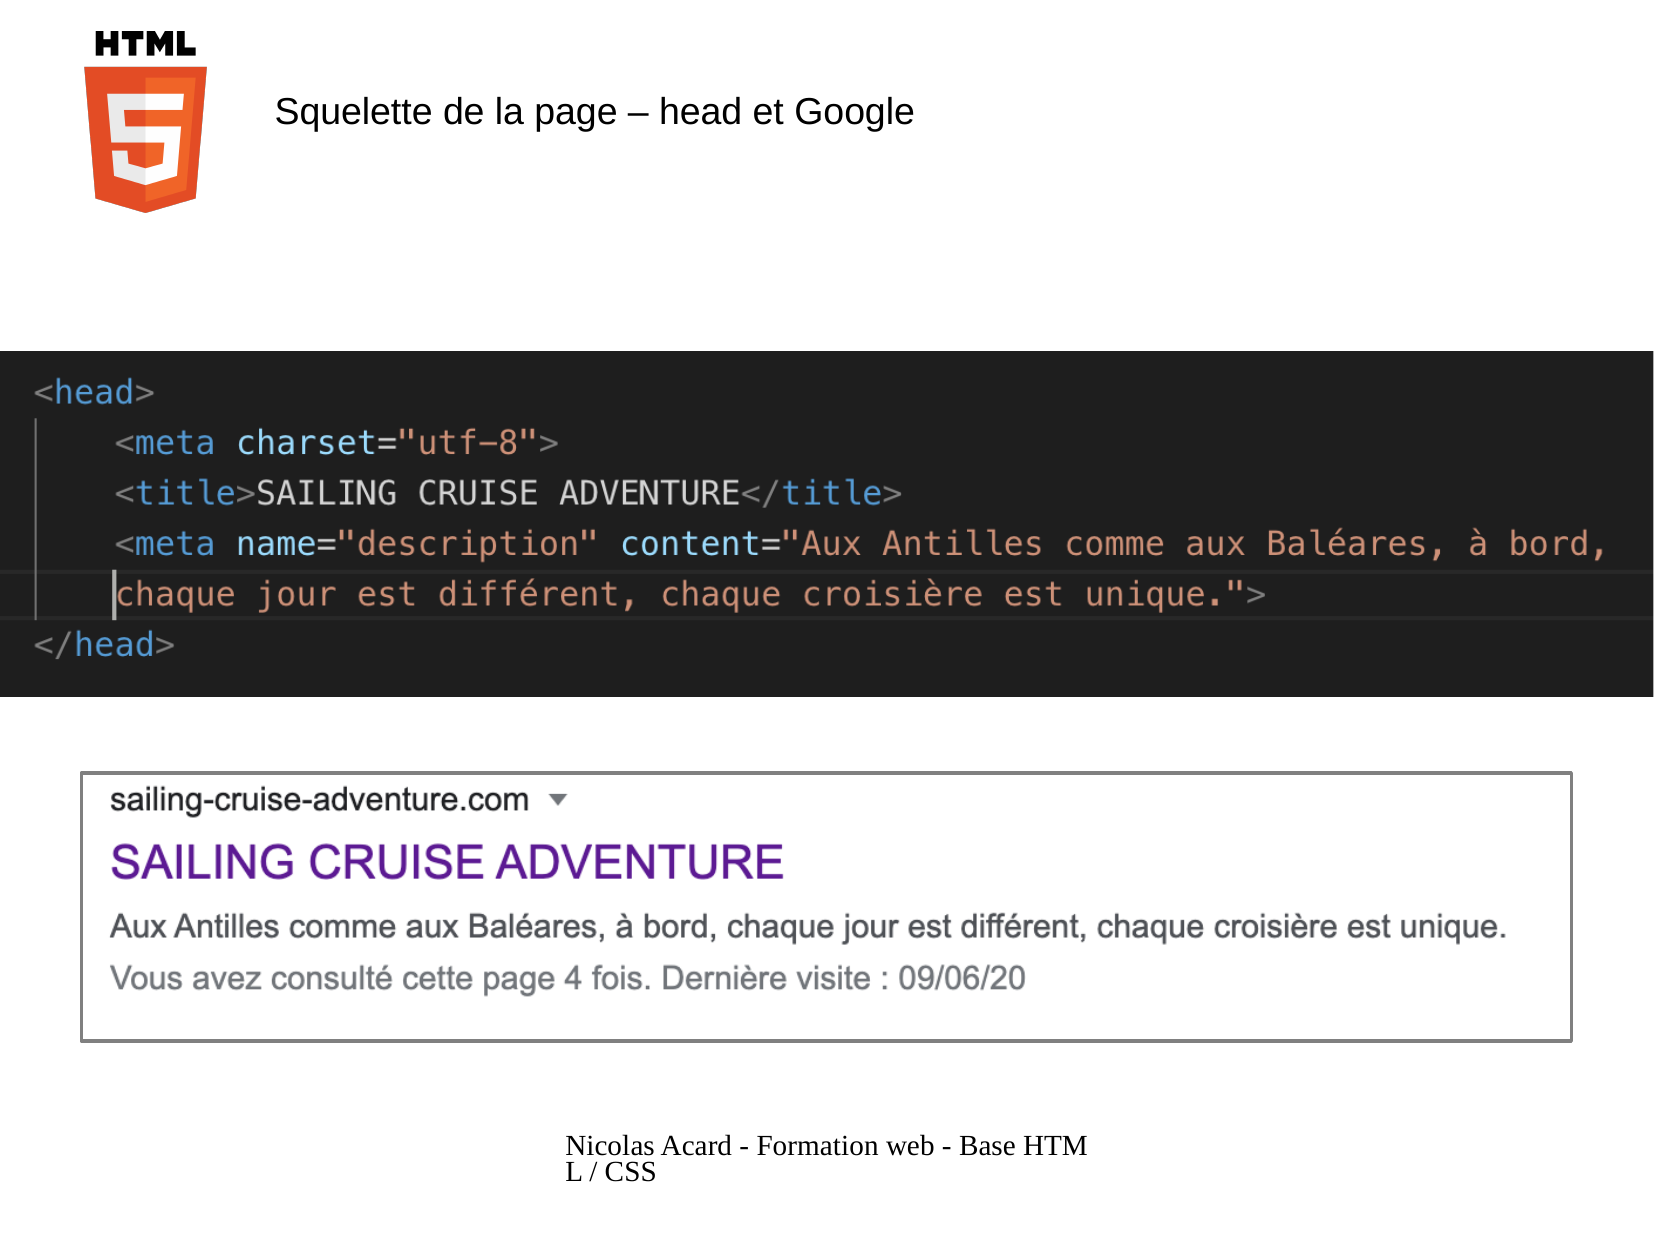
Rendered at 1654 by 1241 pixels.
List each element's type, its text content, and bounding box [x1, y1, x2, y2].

picture [59, 31, 232, 213]
picture [0, 351, 1654, 697]
picture [82, 774, 1570, 1040]
text_box Squelette de la page – head et Google [259, 82, 1193, 140]
